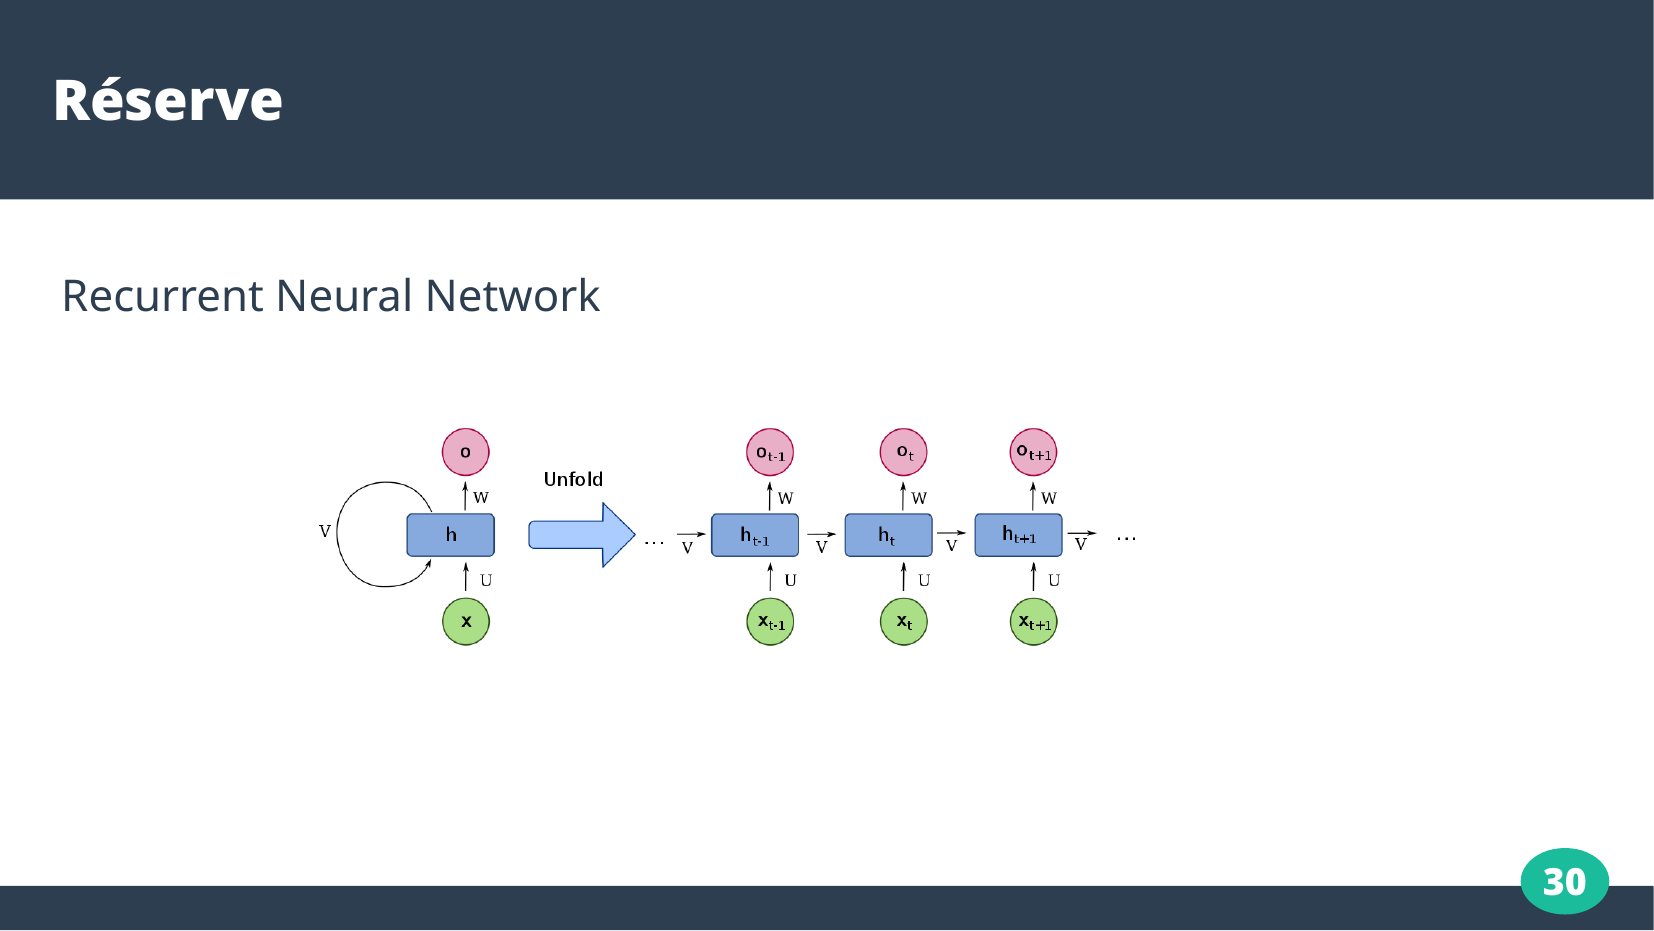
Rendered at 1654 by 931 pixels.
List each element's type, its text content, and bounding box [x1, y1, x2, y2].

title Réserve [0, 39, 1621, 158]
list Recurrent Neural Network [0, 174, 1456, 796]
picture [285, 389, 1209, 699]
